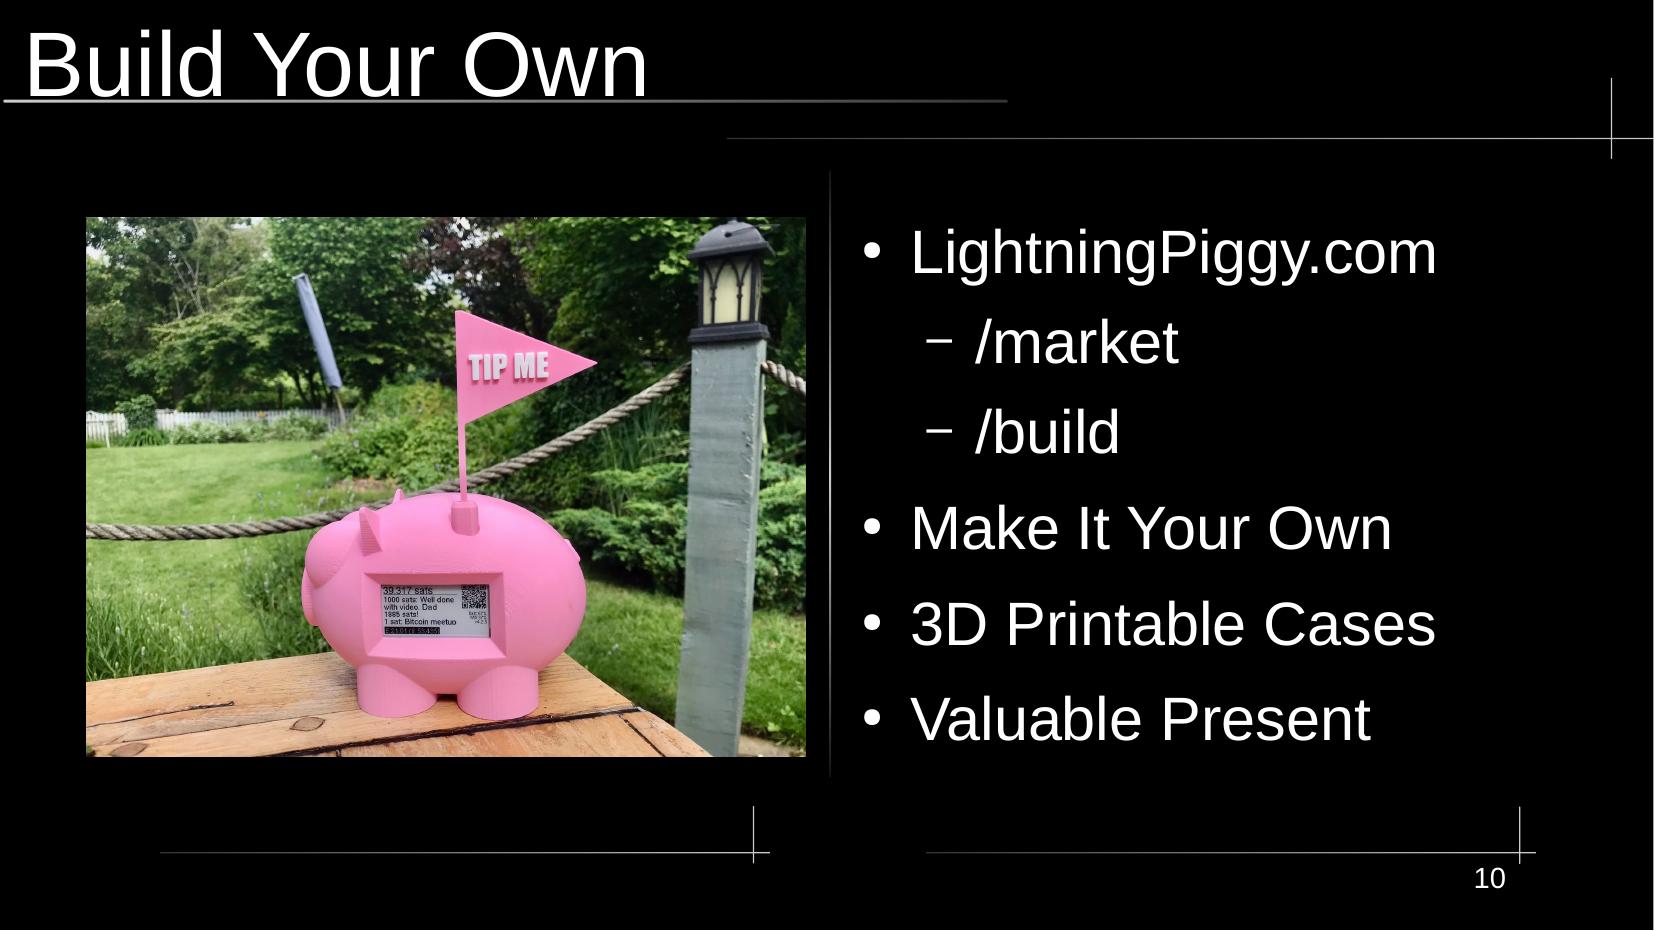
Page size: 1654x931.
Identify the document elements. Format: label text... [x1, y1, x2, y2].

title Build Your Own [23, 11, 1589, 119]
list LightningPiggy.com /market /build Make It Your Own 3D Printable Cases Valuable Present [845, 217, 1572, 758]
picture [86, 217, 806, 758]
